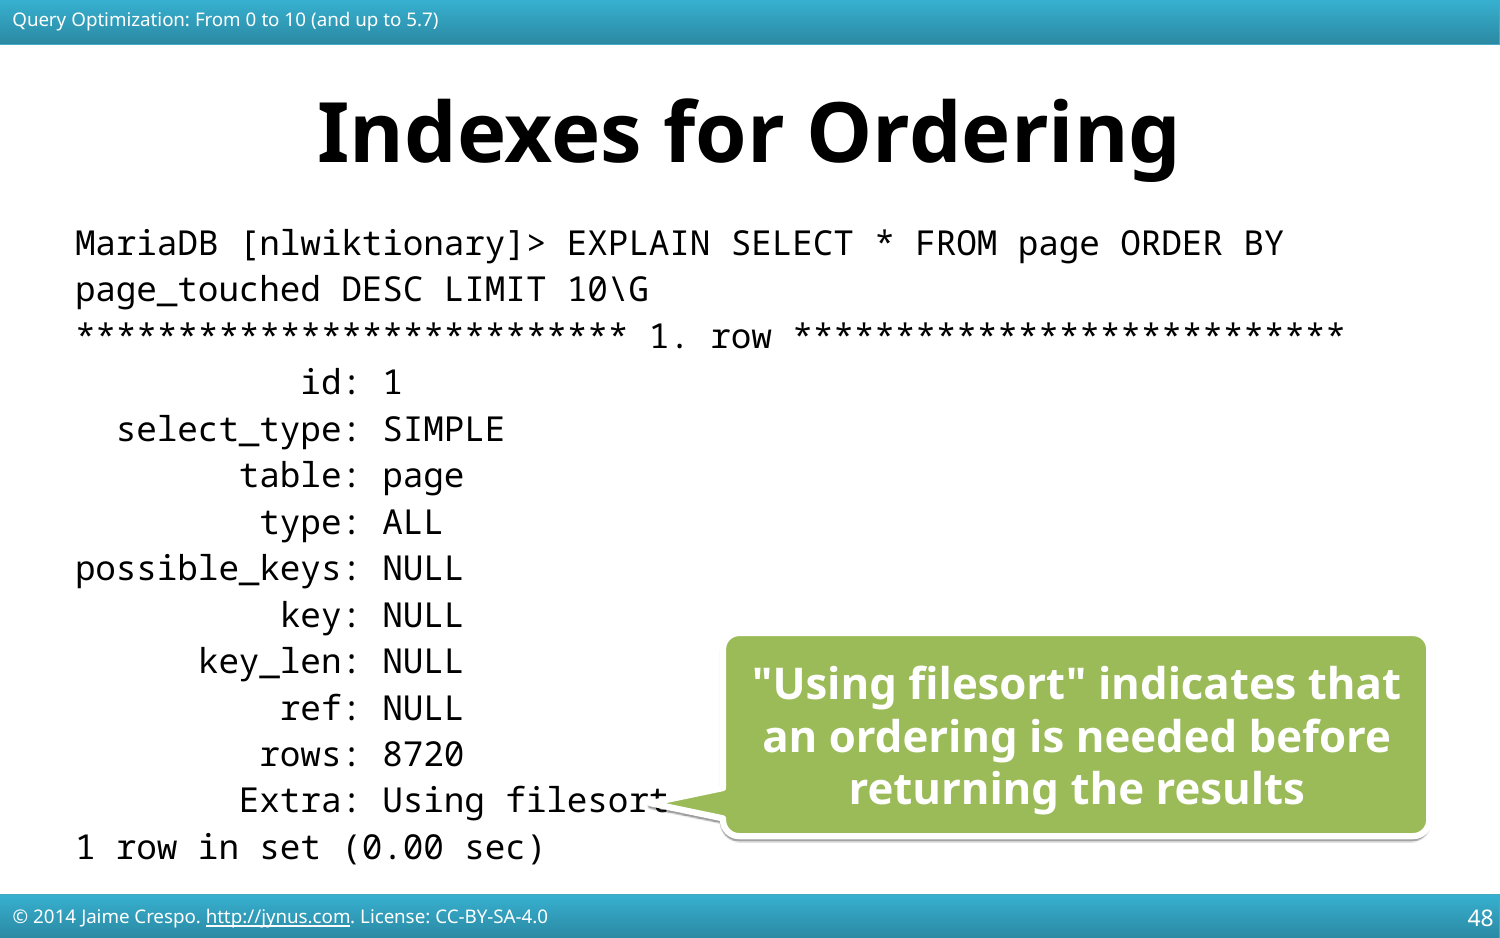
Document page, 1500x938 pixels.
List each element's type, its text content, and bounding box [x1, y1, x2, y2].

title Indexes for Ordering [75, 51, 1425, 209]
list MariaDB [nlwiktionary]> EXPLAIN SELECT * FROM page ORDER BY page_touched DESC LIMIT 10\G *************************** 1. row *************************** id: 1 select_type: SIMPLE table: page type: ALL possible_keys: NULL key: NULL key_len: NULL ref: NULL rows: 8720 Extra: Using filesort 1 row in set (0.00 sec) [75, 218, 1425, 876]
text_box "Using filesort" indicates that an ordering is needed before returning the results [650, 633, 1430, 837]
slide_number [1389, 896, 1490, 935]
